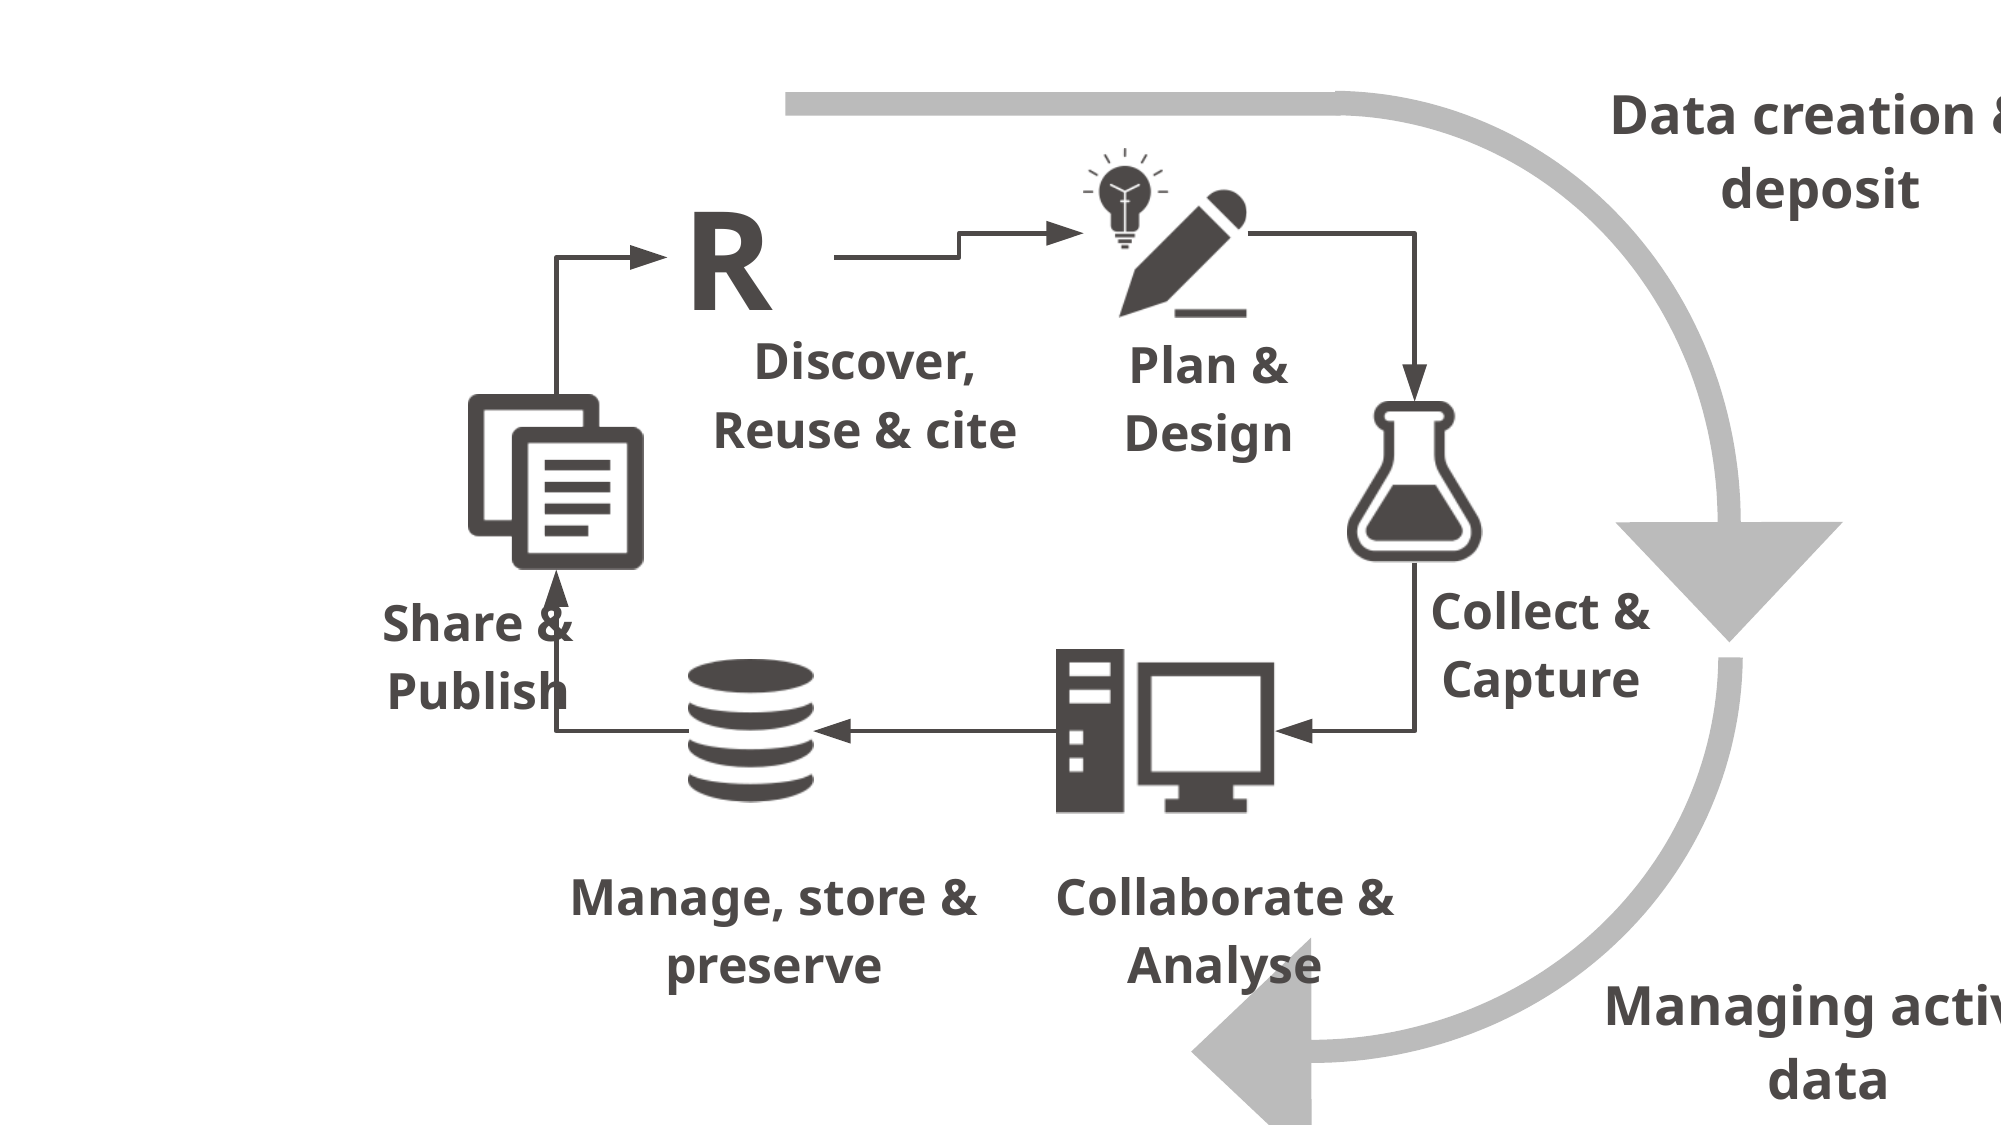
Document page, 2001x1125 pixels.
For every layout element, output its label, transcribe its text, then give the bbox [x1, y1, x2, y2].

text_box [785, 90, 1844, 643]
text_box Managing active data [1588, 960, 2001, 1084]
picture [688, 659, 814, 803]
picture [1347, 401, 1483, 563]
text_box R [667, 156, 835, 311]
text_box Discover, Reuse & cite [697, 318, 993, 434]
text_box Collaborate & Analyse [1040, 854, 1546, 970]
text_box Manage, store & preserve [555, 854, 941, 970]
text_box Share & Publish [559, 607, 568, 696]
text_box Share & Publish [367, 580, 554, 696]
text_box Collect & Capture [1417, 568, 1639, 684]
text_box [1191, 657, 1743, 1125]
text_box Data creation & deposit [1594, 68, 1991, 193]
picture [1056, 649, 1276, 814]
text_box [1303, 971, 1312, 978]
picture [1083, 148, 1248, 318]
picture [468, 394, 644, 570]
text_box Plan & Design [1108, 322, 1288, 438]
